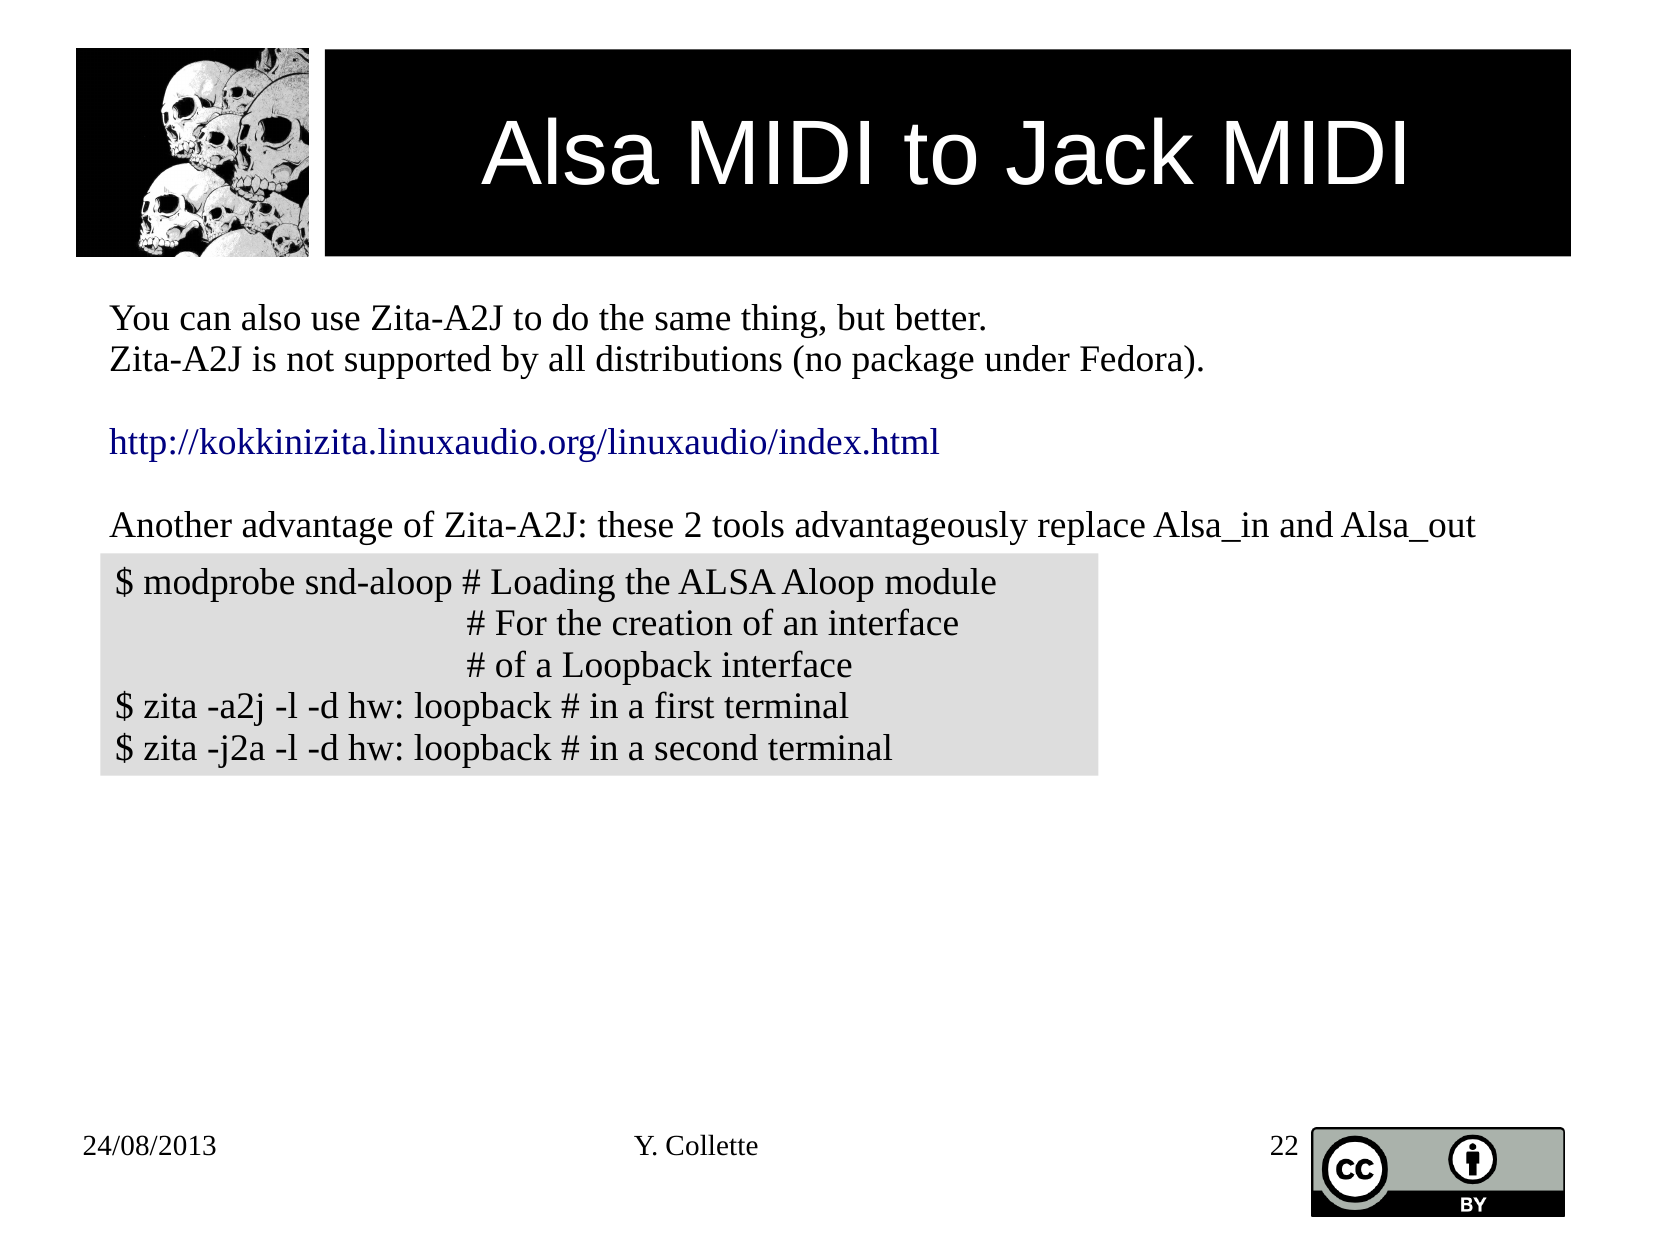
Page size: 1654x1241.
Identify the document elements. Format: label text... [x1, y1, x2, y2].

picture [1311, 1127, 1565, 1217]
picture [76, 48, 309, 257]
text_box $ modprobe snd-aloop # Loading the ALSA Aloop module # For the creation of an interface # of a Loopback interface $ zita -a2j -l -d hw: loopback # in a first terminal $ zita -j2a -l -d hw: loopback # in a second terminal [100, 553, 1099, 776]
title Alsa MIDI to Jack MIDI [324, 49, 1571, 257]
text_box You can also use Zita-A2J to do the same thing, but better. Zita-A2J is not supported by all distributions (no package under Fedora). http://kokkinizita.linuxaudio.org/linuxaudio/index.html Another advantage of Zita-A2J: these 2 tools advantageously replace Alsa_in and Alsa_out [94, 289, 1501, 554]
